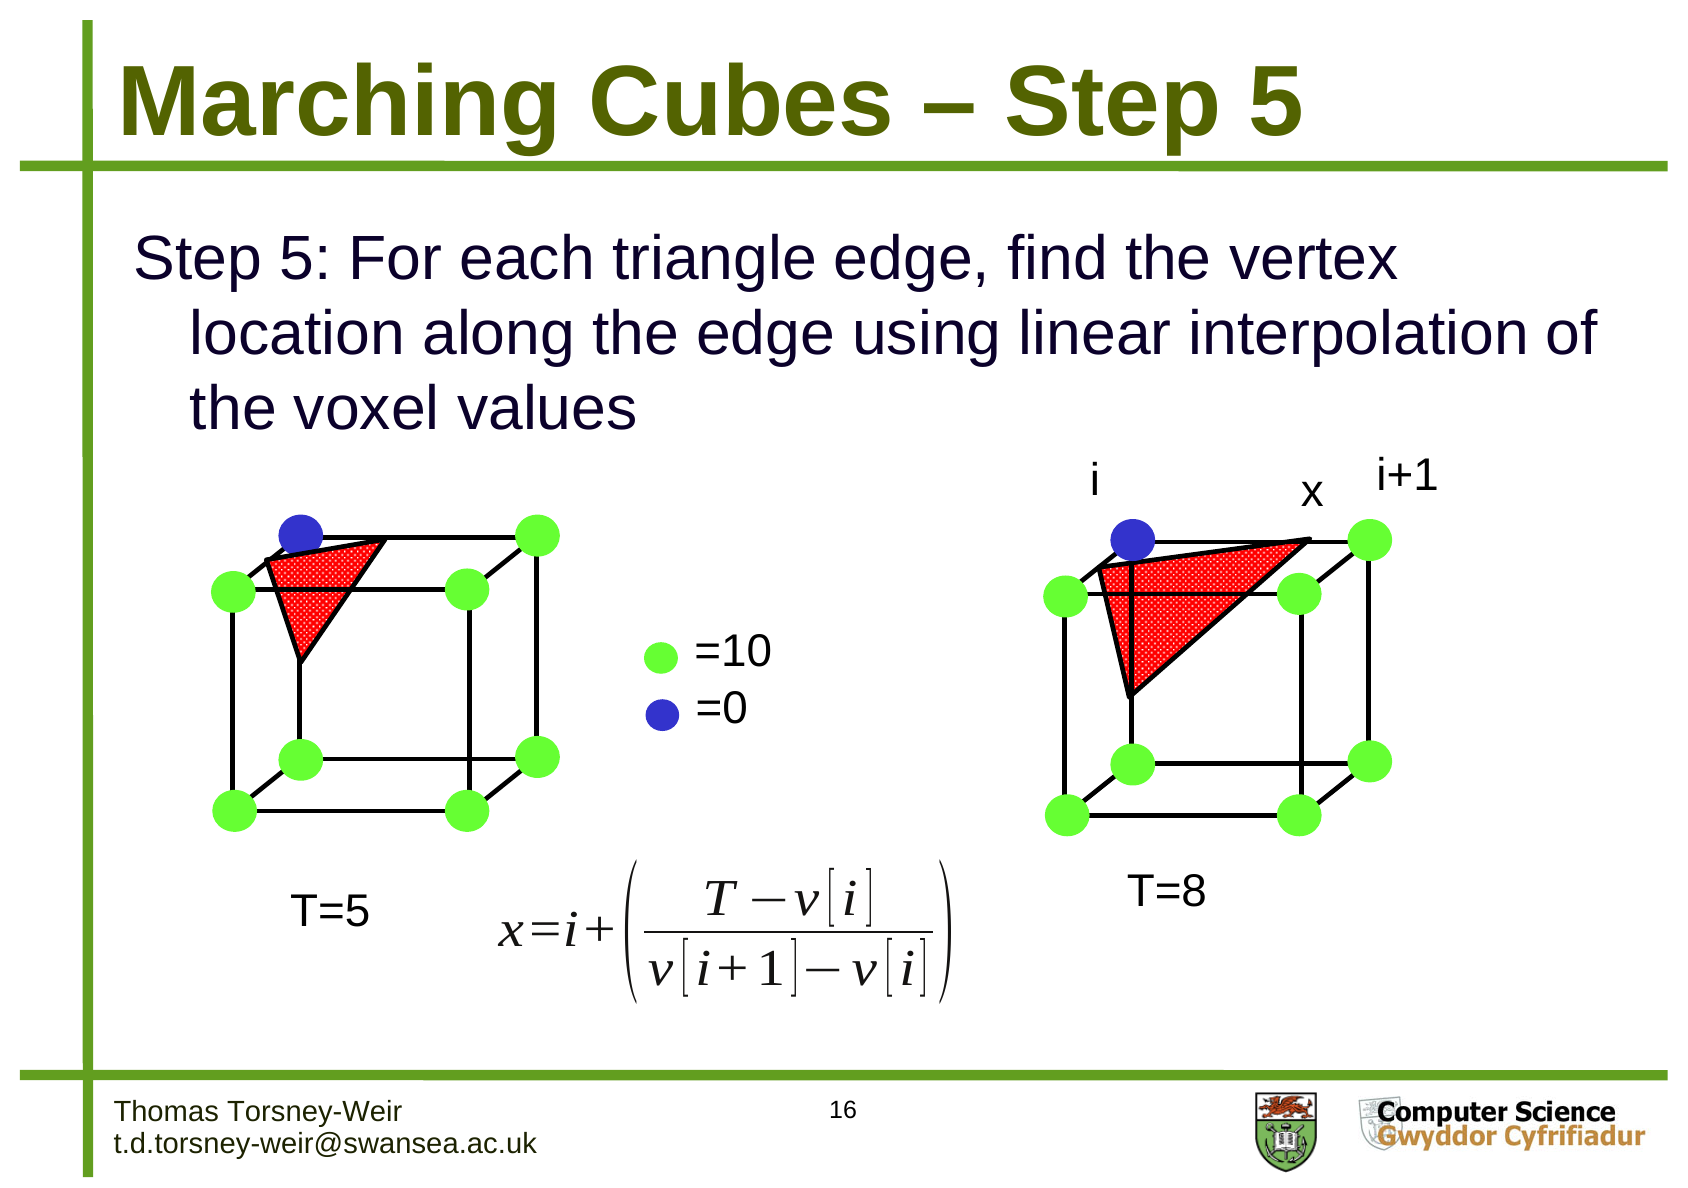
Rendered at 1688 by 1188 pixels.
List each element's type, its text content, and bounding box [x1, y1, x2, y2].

text_box [1276, 794, 1322, 837]
text_box T=8 [1110, 852, 1259, 924]
text_box [1110, 743, 1156, 786]
list Step 5: For each triangle edge, find the vertex location along the edge using linear interpolation of the voxel values [117, 209, 1624, 1060]
text_box i [1073, 441, 1117, 513]
text_box x [1284, 452, 1341, 524]
text_box [1044, 794, 1090, 837]
picture [1274, 1092, 1654, 1173]
text_box =0 [679, 669, 961, 742]
text_box <number> [412, 1089, 1274, 1188]
chart [478, 857, 980, 1011]
text_box =10 [677, 612, 905, 685]
text_box [1276, 572, 1322, 615]
text_box [266, 514, 386, 587]
text_box [1099, 563, 1129, 592]
text_box [1110, 519, 1304, 592]
text_box [1043, 575, 1089, 618]
text_box [212, 789, 258, 832]
text_box [210, 571, 256, 613]
title Marching Cubes – Step 5 [101, 29, 1666, 166]
text_box [278, 739, 324, 781]
text_box [643, 642, 677, 674]
text_box [1134, 596, 1245, 693]
text_box [444, 789, 490, 832]
text_box [1347, 740, 1393, 783]
text_box i+1 [1360, 436, 1456, 509]
text_box T=5 [273, 872, 422, 944]
text_box [277, 592, 350, 663]
text_box [515, 514, 560, 557]
text_box [1105, 596, 1129, 697]
text_box [444, 568, 490, 611]
text_box [1347, 519, 1393, 562]
text_box [515, 735, 560, 778]
text_box [645, 699, 679, 732]
